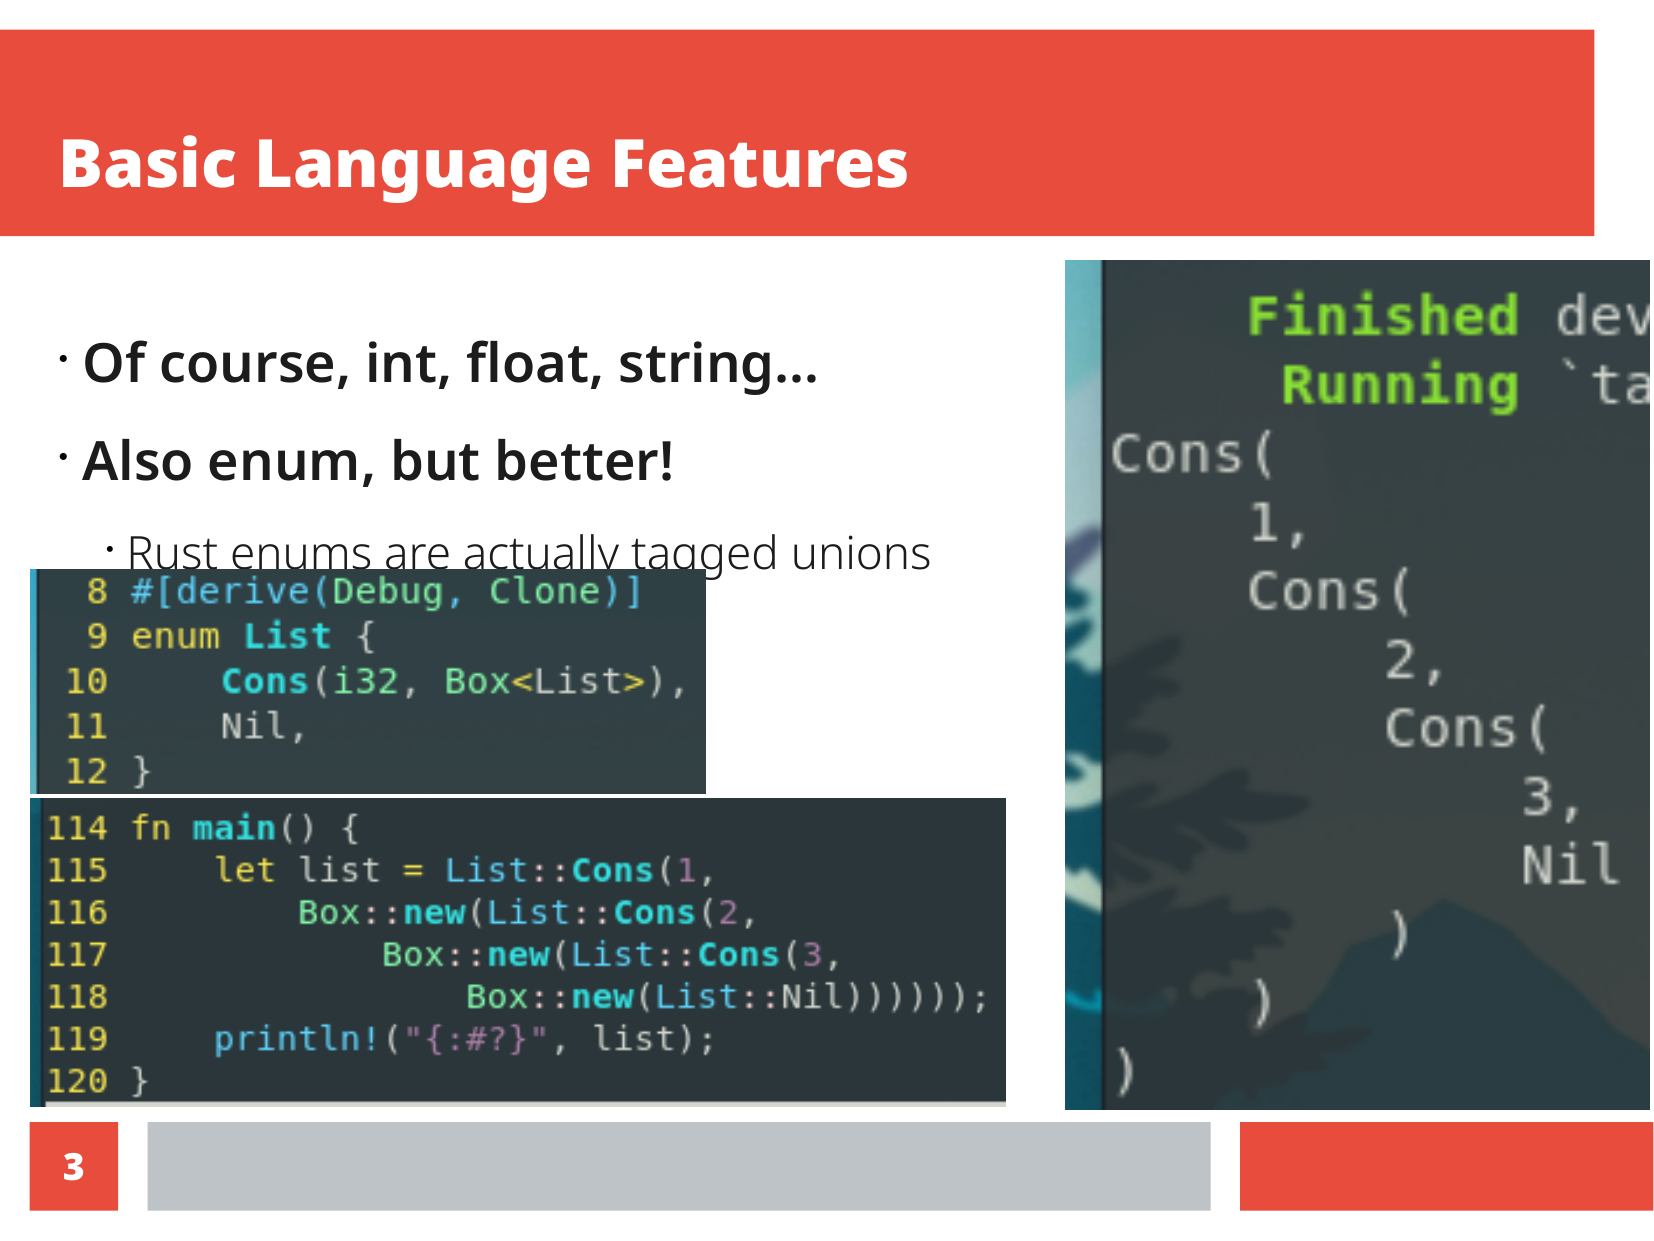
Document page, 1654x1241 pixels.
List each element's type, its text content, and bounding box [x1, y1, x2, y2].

title Basic Language Features [59, 59, 1595, 207]
picture [1065, 260, 1651, 1111]
list Of course, int, float, string… Also enum, but better! Rust enums are actually tagged unions [59, 324, 1065, 1093]
picture [30, 569, 706, 794]
picture [30, 798, 1006, 1107]
